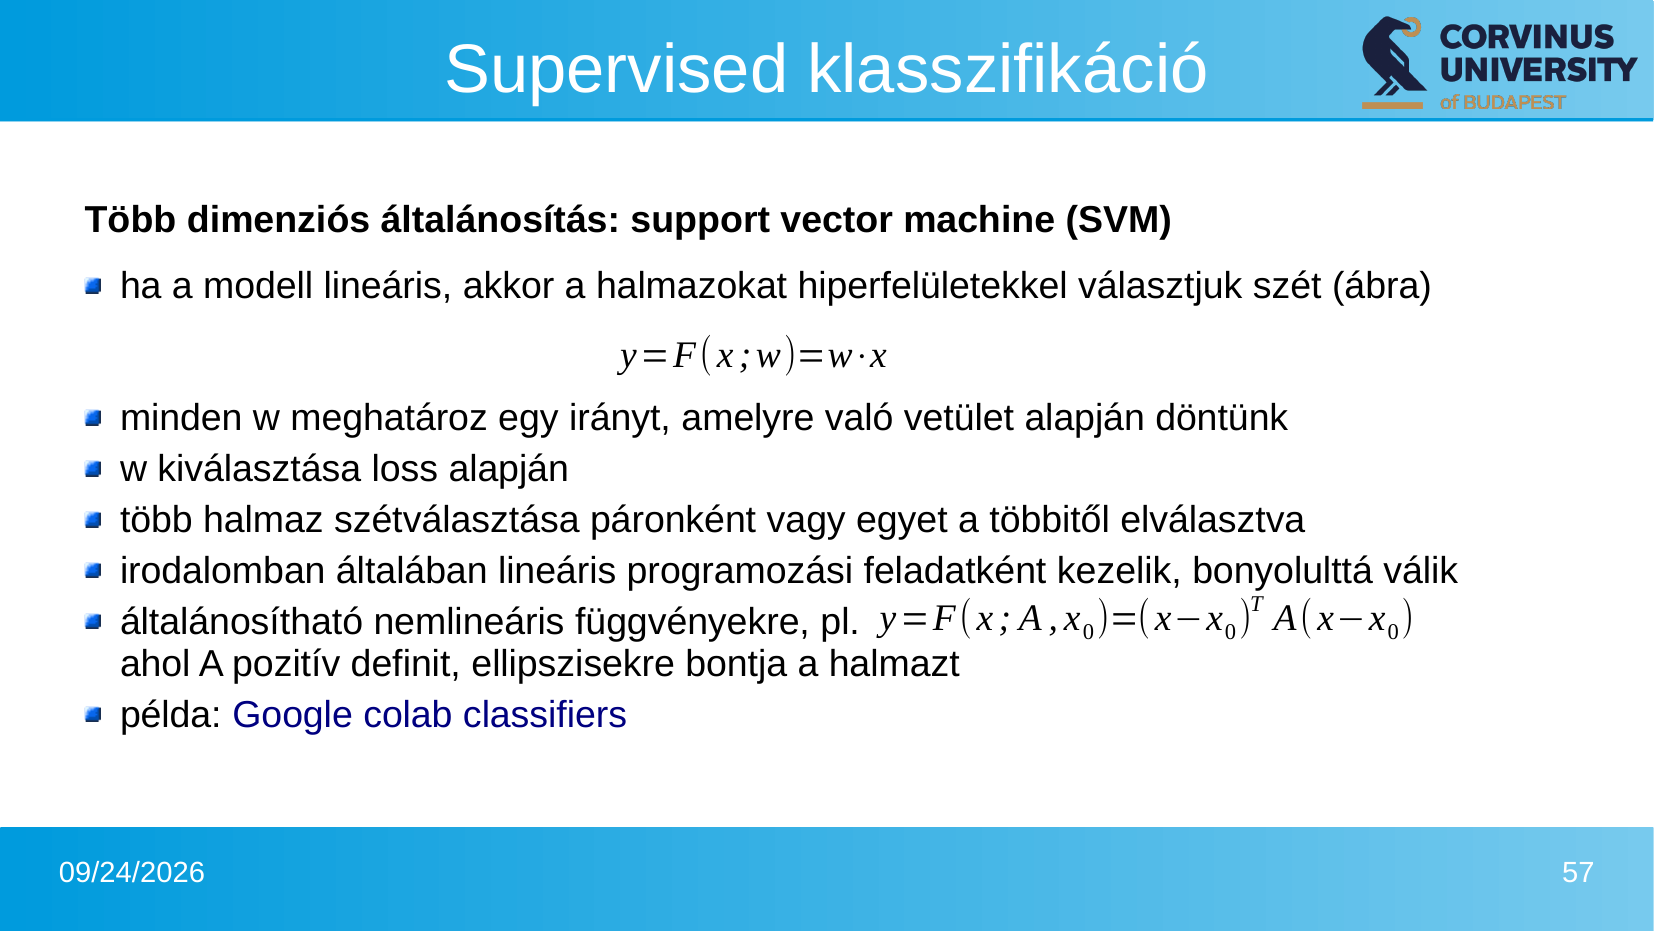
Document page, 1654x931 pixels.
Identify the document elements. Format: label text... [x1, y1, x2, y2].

text_box Több dimenziós általánosítás: support vector machine (SVM) ha a modell lineáris, akkor a halmazokat hiperfelületekkel választjuk szét (ábra) minden w meghatároz egy irányt, amelyre való vetület alapján döntünk w kiválasztása loss alapján több halmaz szétválasztása páronként vagy egyet a többitől elválasztva irodalomban általában lineáris programozási feladatként kezelik, bonyolulttá válik általánosítható nemlineáris függvényekre, pl. ahol A pozitív definit, ellipszisekre bontja a halmazt példa: Google colab classifiers [69, 190, 1549, 743]
chart [875, 591, 1414, 644]
chart [615, 332, 888, 379]
picture [1362, 16, 1638, 109]
title Supervised klasszifikáció [59, 29, 1362, 108]
